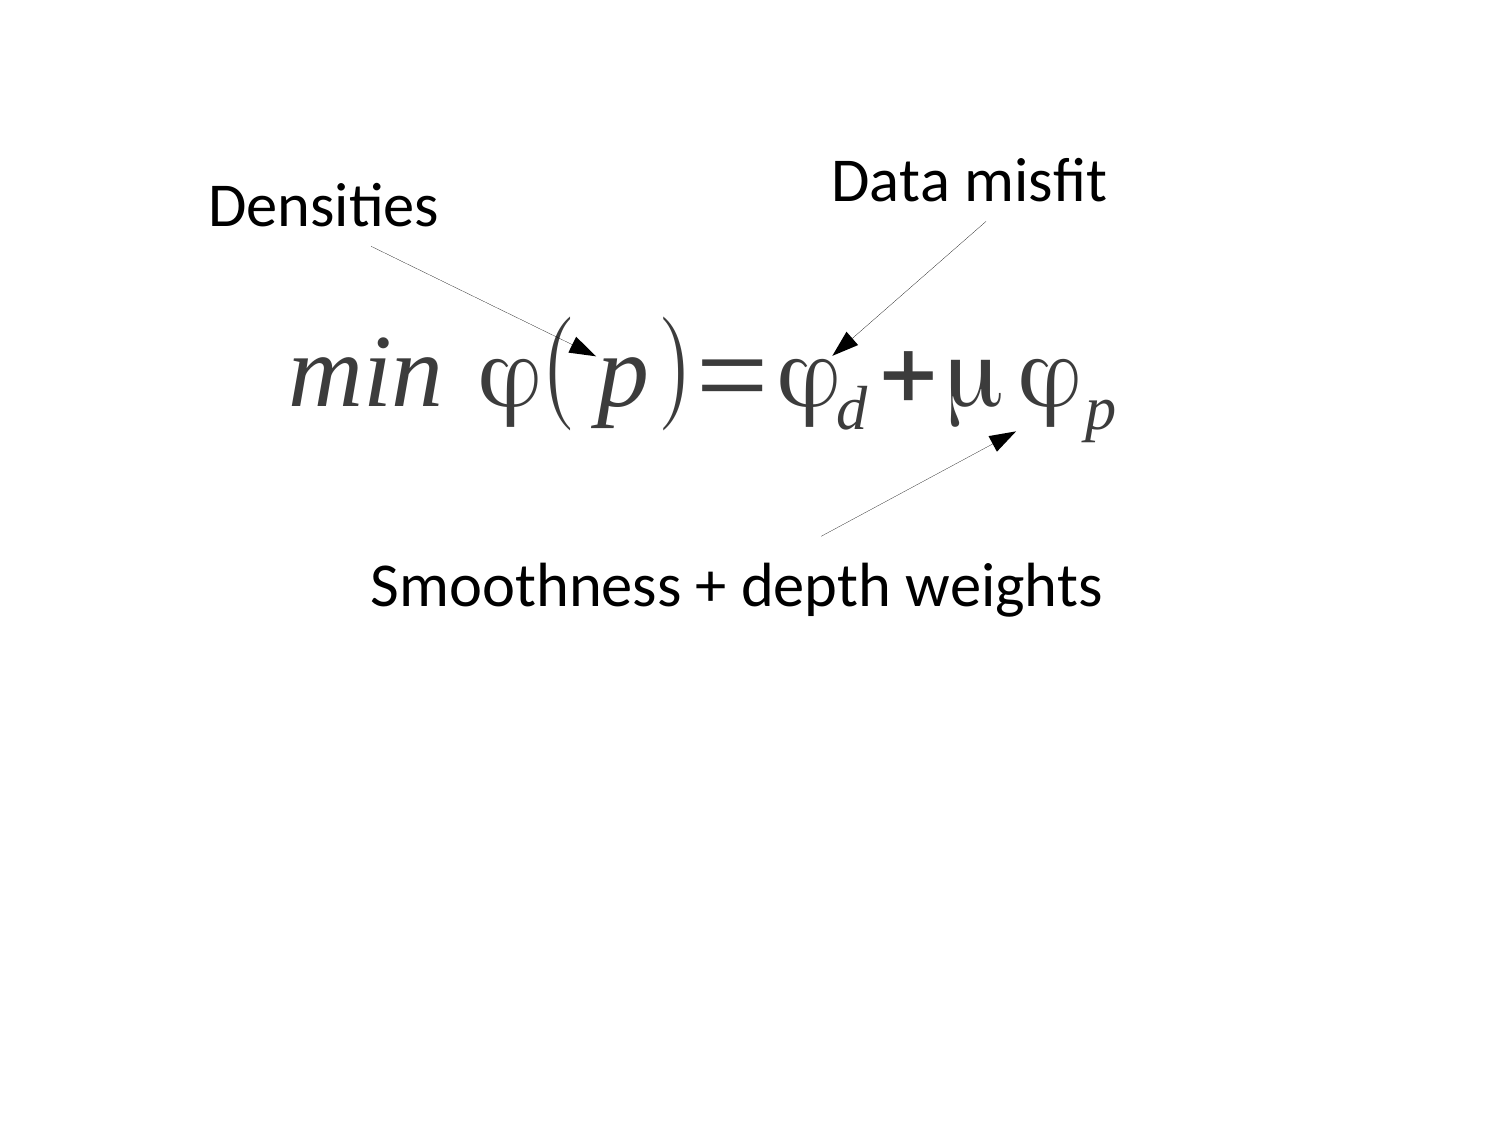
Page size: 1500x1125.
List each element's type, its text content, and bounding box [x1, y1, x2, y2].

text_box Data misfit [816, 131, 1190, 222]
text_box Smoothness + depth weights [356, 536, 1307, 627]
chart [279, 311, 1124, 445]
text_box Densities [193, 156, 513, 247]
